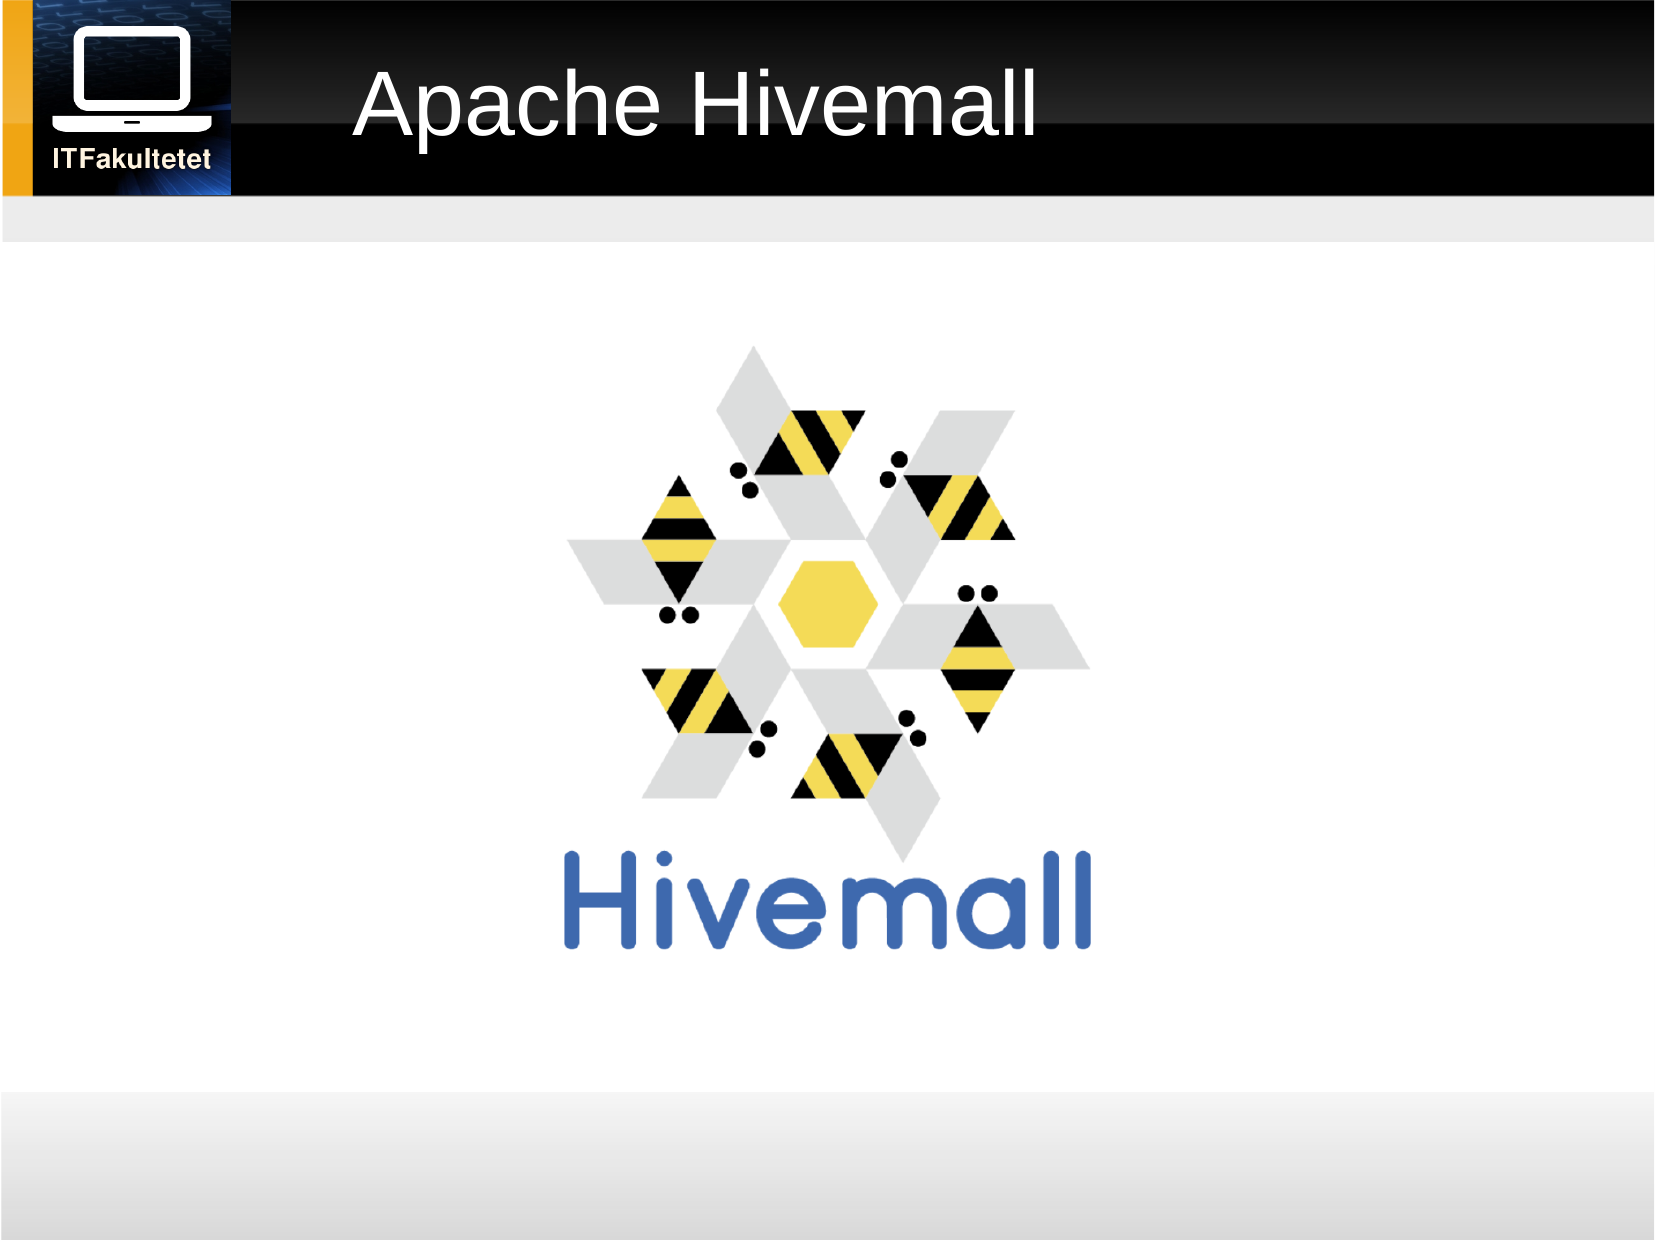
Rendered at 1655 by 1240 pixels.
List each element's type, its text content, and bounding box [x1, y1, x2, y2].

picture [0, 0, 1655, 1238]
title Apache Hivemall [318, 47, 1075, 160]
